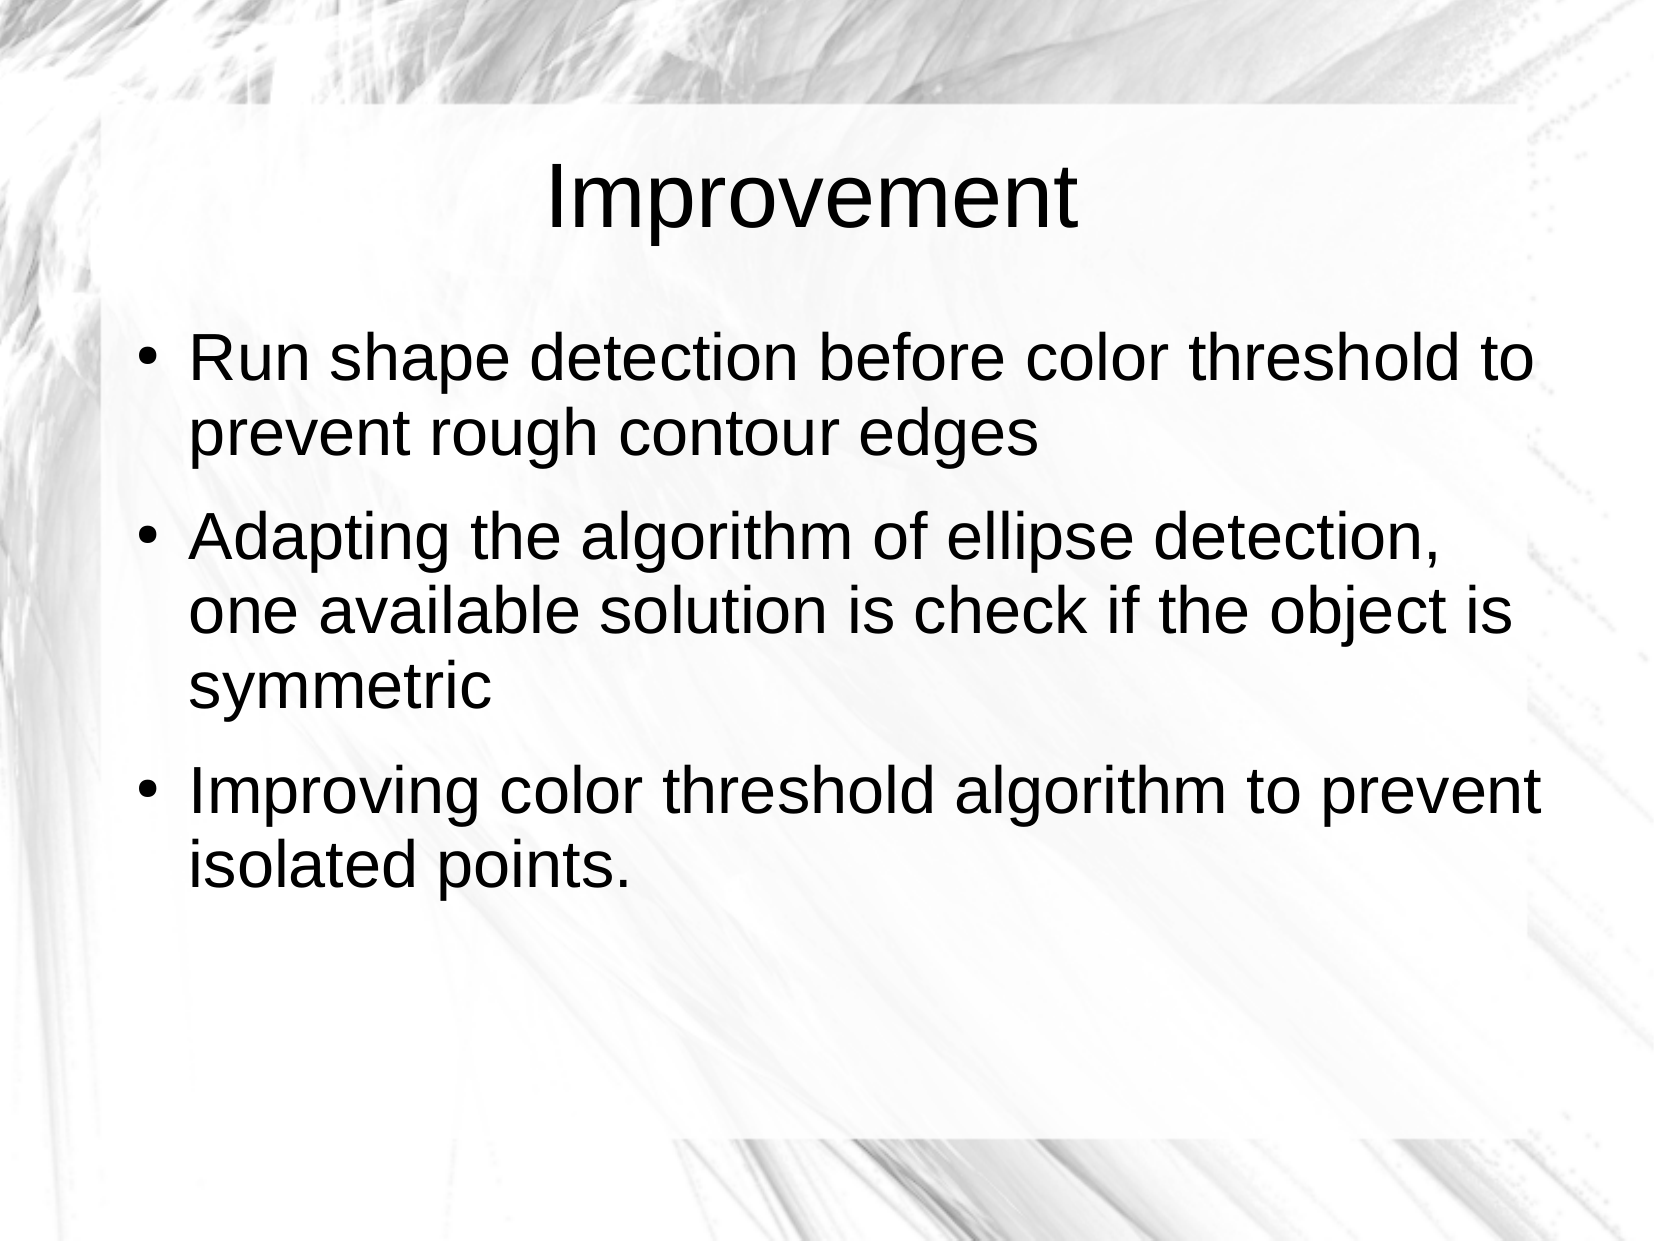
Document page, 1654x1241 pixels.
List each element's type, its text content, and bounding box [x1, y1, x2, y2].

picture [0, 0, 1654, 1241]
title Improvement [118, 112, 1506, 281]
list Run shape detection before color threshold to prevent rough contour edges Adapting the algorithm of ellipse detection, one available solution is check if the object is symmetric Improving color threshold algorithm to prevent isolated points. [118, 319, 1571, 945]
